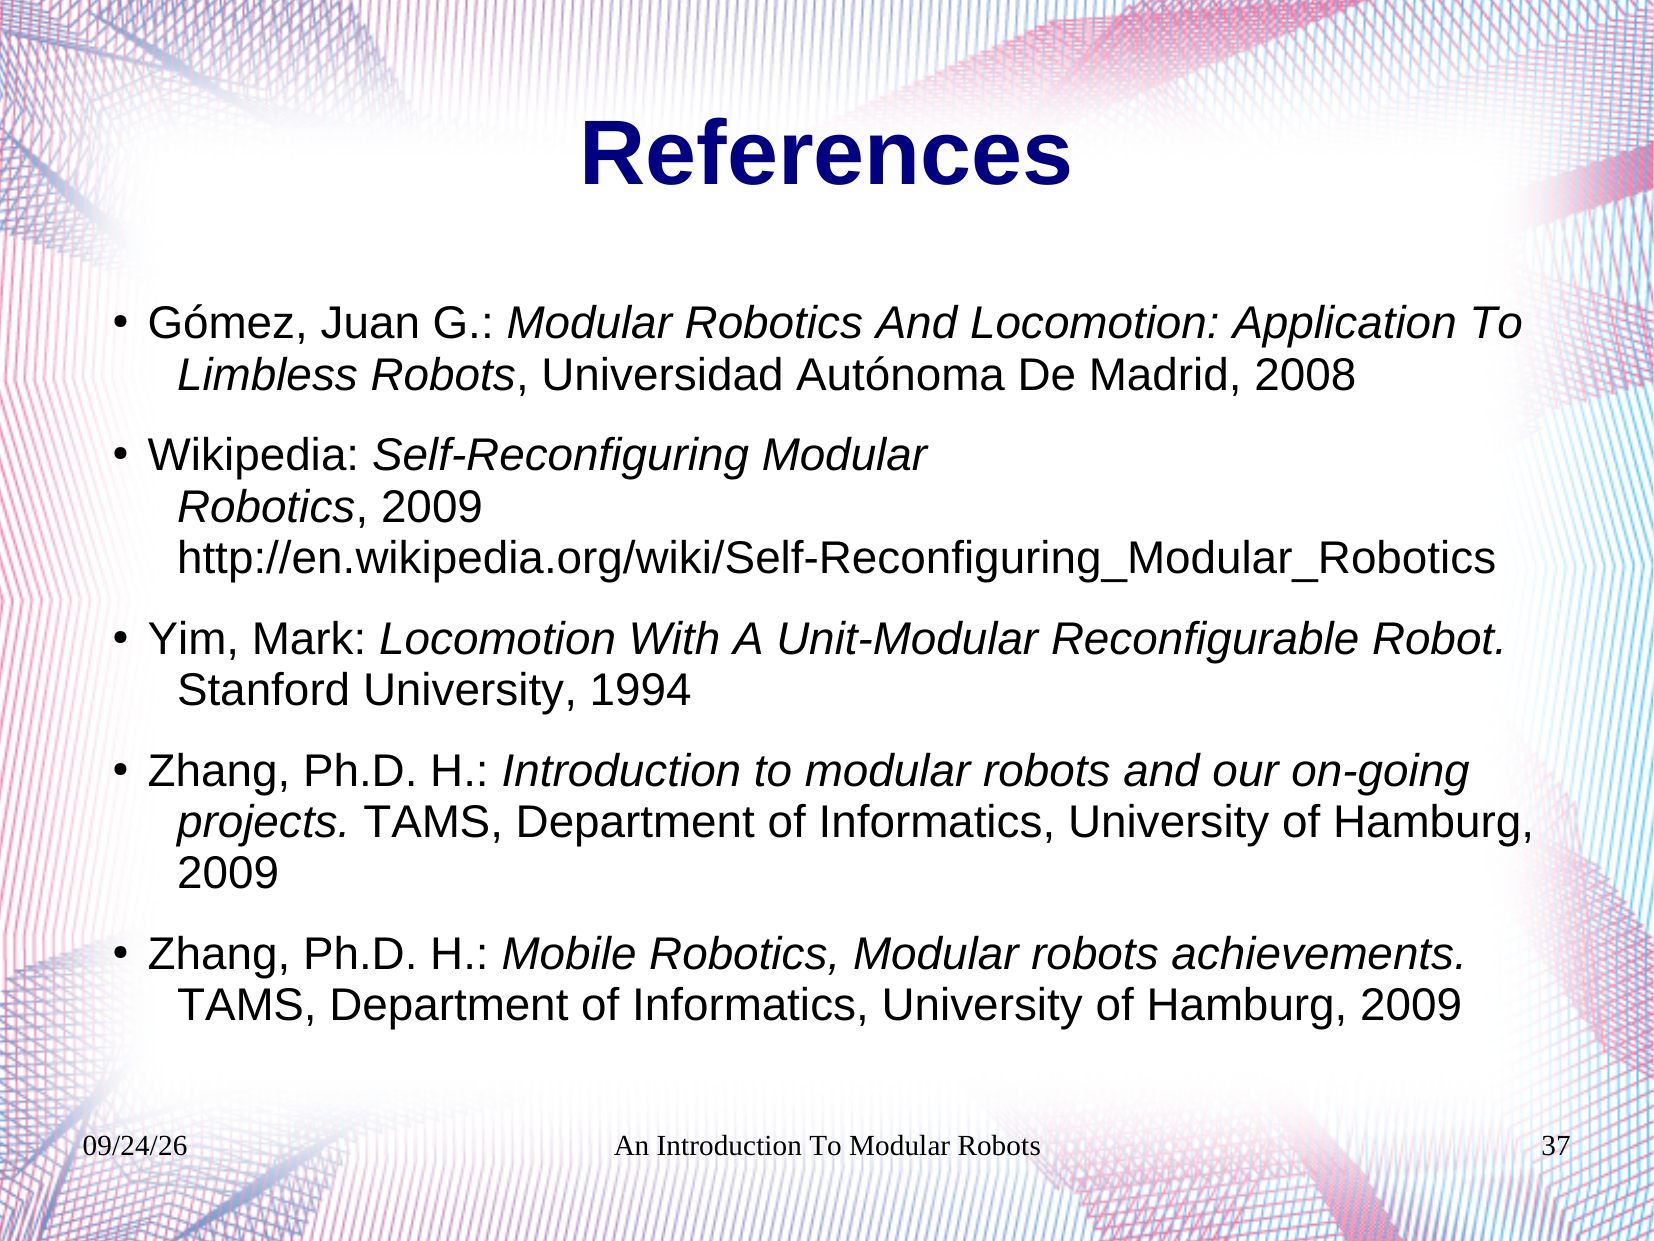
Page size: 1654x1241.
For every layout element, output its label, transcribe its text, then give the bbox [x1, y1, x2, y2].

picture [0, 0, 1654, 1241]
subtitle Gómez, Juan G.: Modular Robotics And Locomotion: Application To Limbless Robots, Universidad Autónoma De Madrid, 2008 Wikipedia: Self-Reconﬁguring Modular Robotics, 2009 http://en.wikipedia.org/wiki/Self-Reconfiguring_Modular_Robotics Yim, Mark: Locomotion With A Unit-Modular Reconﬁgurable Robot. Stanford University, 1994 Zhang, Ph.D. H.: Introduction to modular robots and our on-going projects. TAMS, Department of Informatics, University of Hamburg, 2009 Zhang, Ph.D. H.: Mobile Robotics, Modular robots achievements. TAMS, Department of Informatics, University of Hamburg, 2009 [82, 254, 1571, 1074]
title References [82, 56, 1571, 250]
